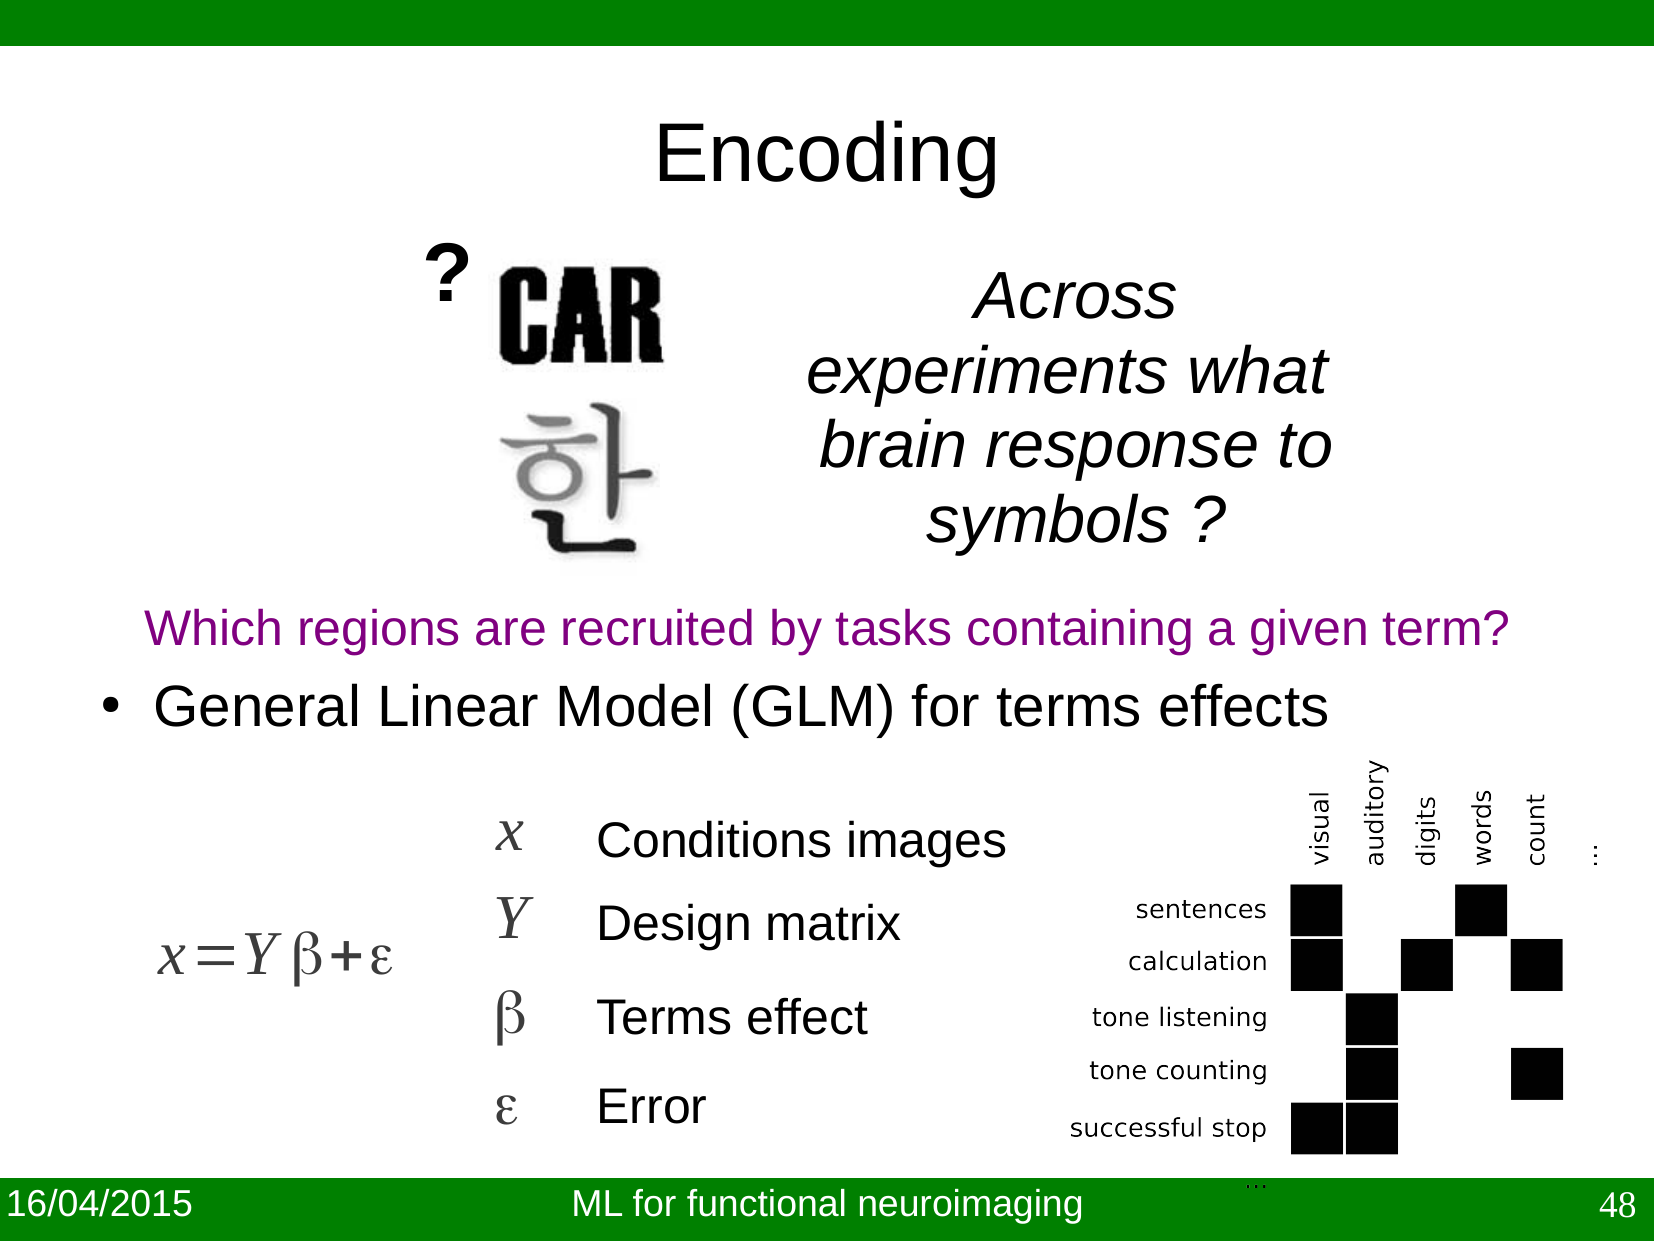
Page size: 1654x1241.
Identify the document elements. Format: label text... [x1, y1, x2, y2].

chart [486, 988, 534, 1050]
picture [1071, 760, 1597, 1188]
chart [486, 881, 543, 952]
chart [486, 793, 534, 864]
text_box Design matrix [581, 887, 917, 959]
text_box Which regions are recruited by tasks containing a given term? [129, 592, 1527, 664]
text_box Terms effect [581, 982, 883, 1054]
text_box Error [581, 1070, 723, 1142]
picture [476, 248, 684, 583]
chart [486, 1091, 527, 1127]
title Encoding [82, 49, 1571, 257]
list General Linear Model (GLM) for terms effects [82, 674, 1538, 751]
text_box Across experiments what brain response to symbols ? [791, 250, 1385, 565]
chart [148, 917, 403, 990]
text_box ? [407, 219, 489, 329]
text_box Conditions images [581, 804, 1023, 876]
